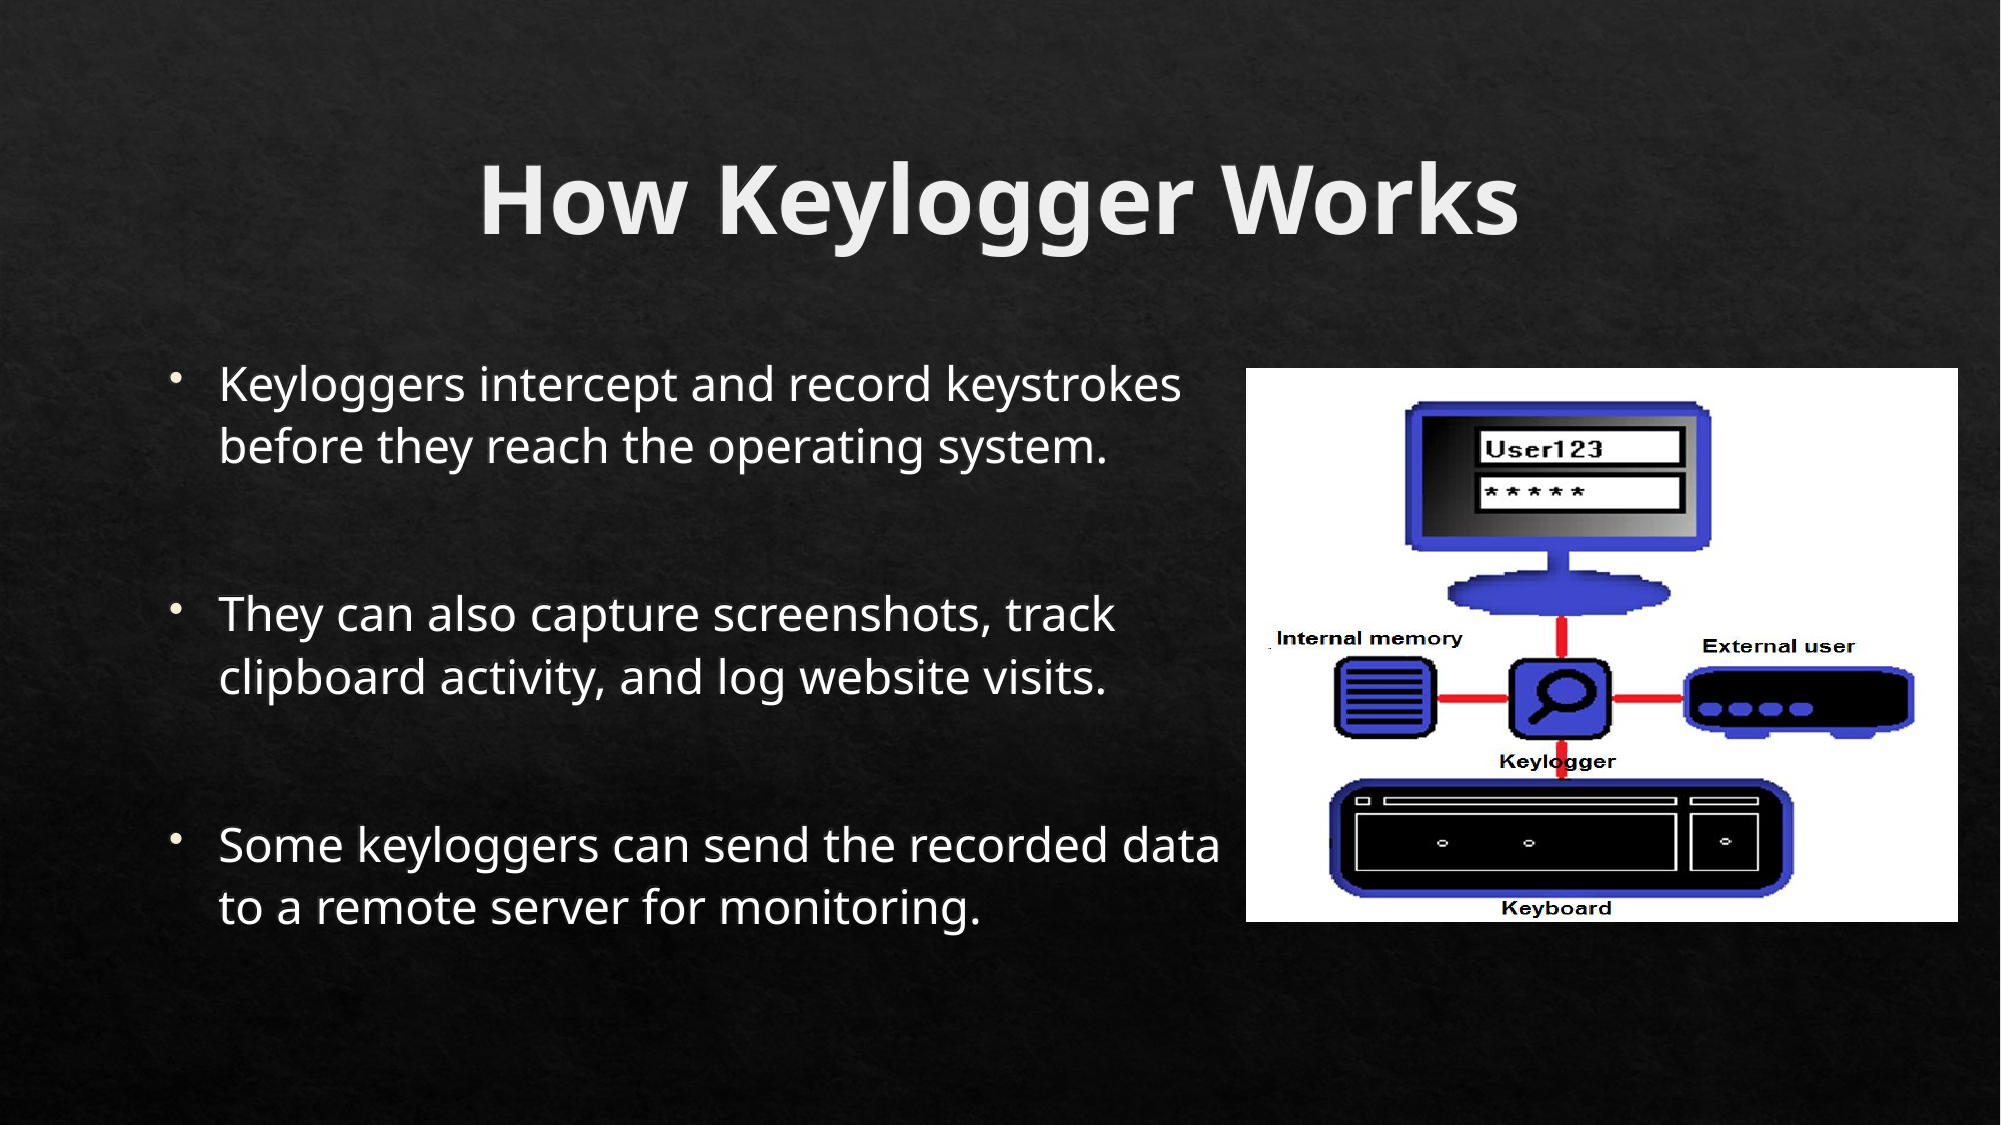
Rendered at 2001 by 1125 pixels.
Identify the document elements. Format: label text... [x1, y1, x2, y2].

picture [0, 0, 2001, 1125]
list Keyloggers intercept and record keystrokes before they reach the operating system. They can also capture screenshots, track clipboard activity, and log website visits. Some keyloggers can send the recorded data to a remote server for monitoring. [149, 340, 1247, 950]
title How Keylogger Works [149, 99, 1849, 307]
